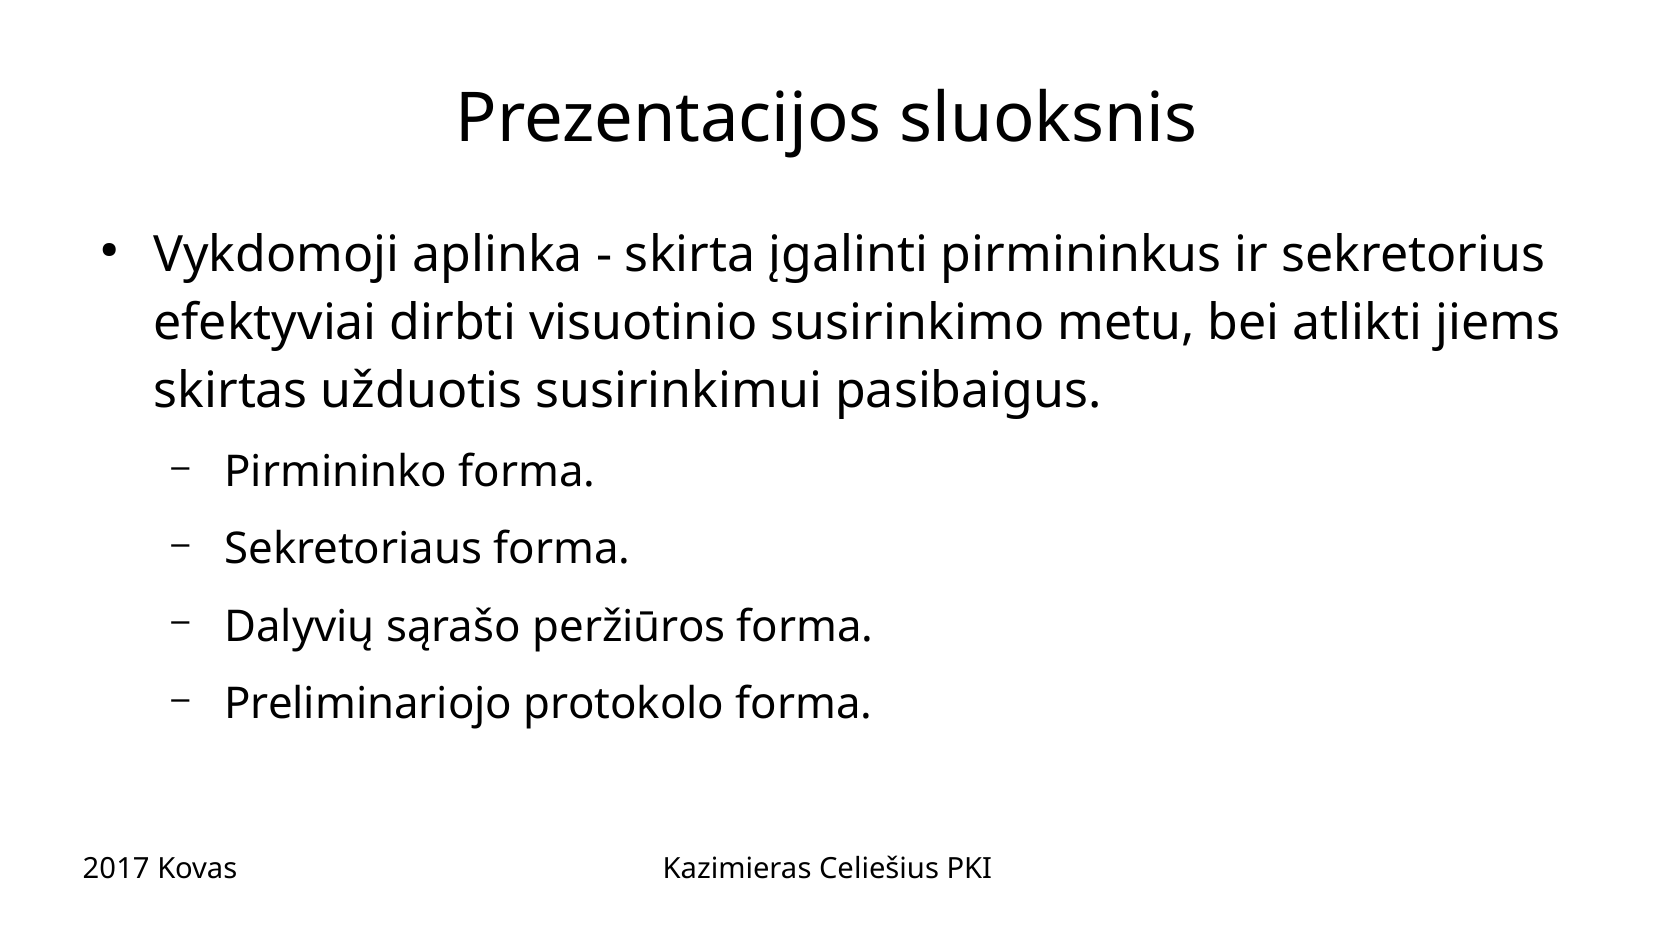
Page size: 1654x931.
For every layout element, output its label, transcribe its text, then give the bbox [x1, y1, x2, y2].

list Vykdomoji aplinka - skirta įgalinti pirmininkus ir sekretorius efektyviai dirbti visuotinio susirinkimo metu, bei atlikti jiems skirtas užduotis susirinkimui pasibaigus. Pirmininko forma. Sekretoriaus forma. Dalyvių sąrašo peržiūros forma. Preliminariojo protokolo forma. [82, 217, 1571, 757]
title Prezentacijos sluoksnis [82, 37, 1571, 193]
